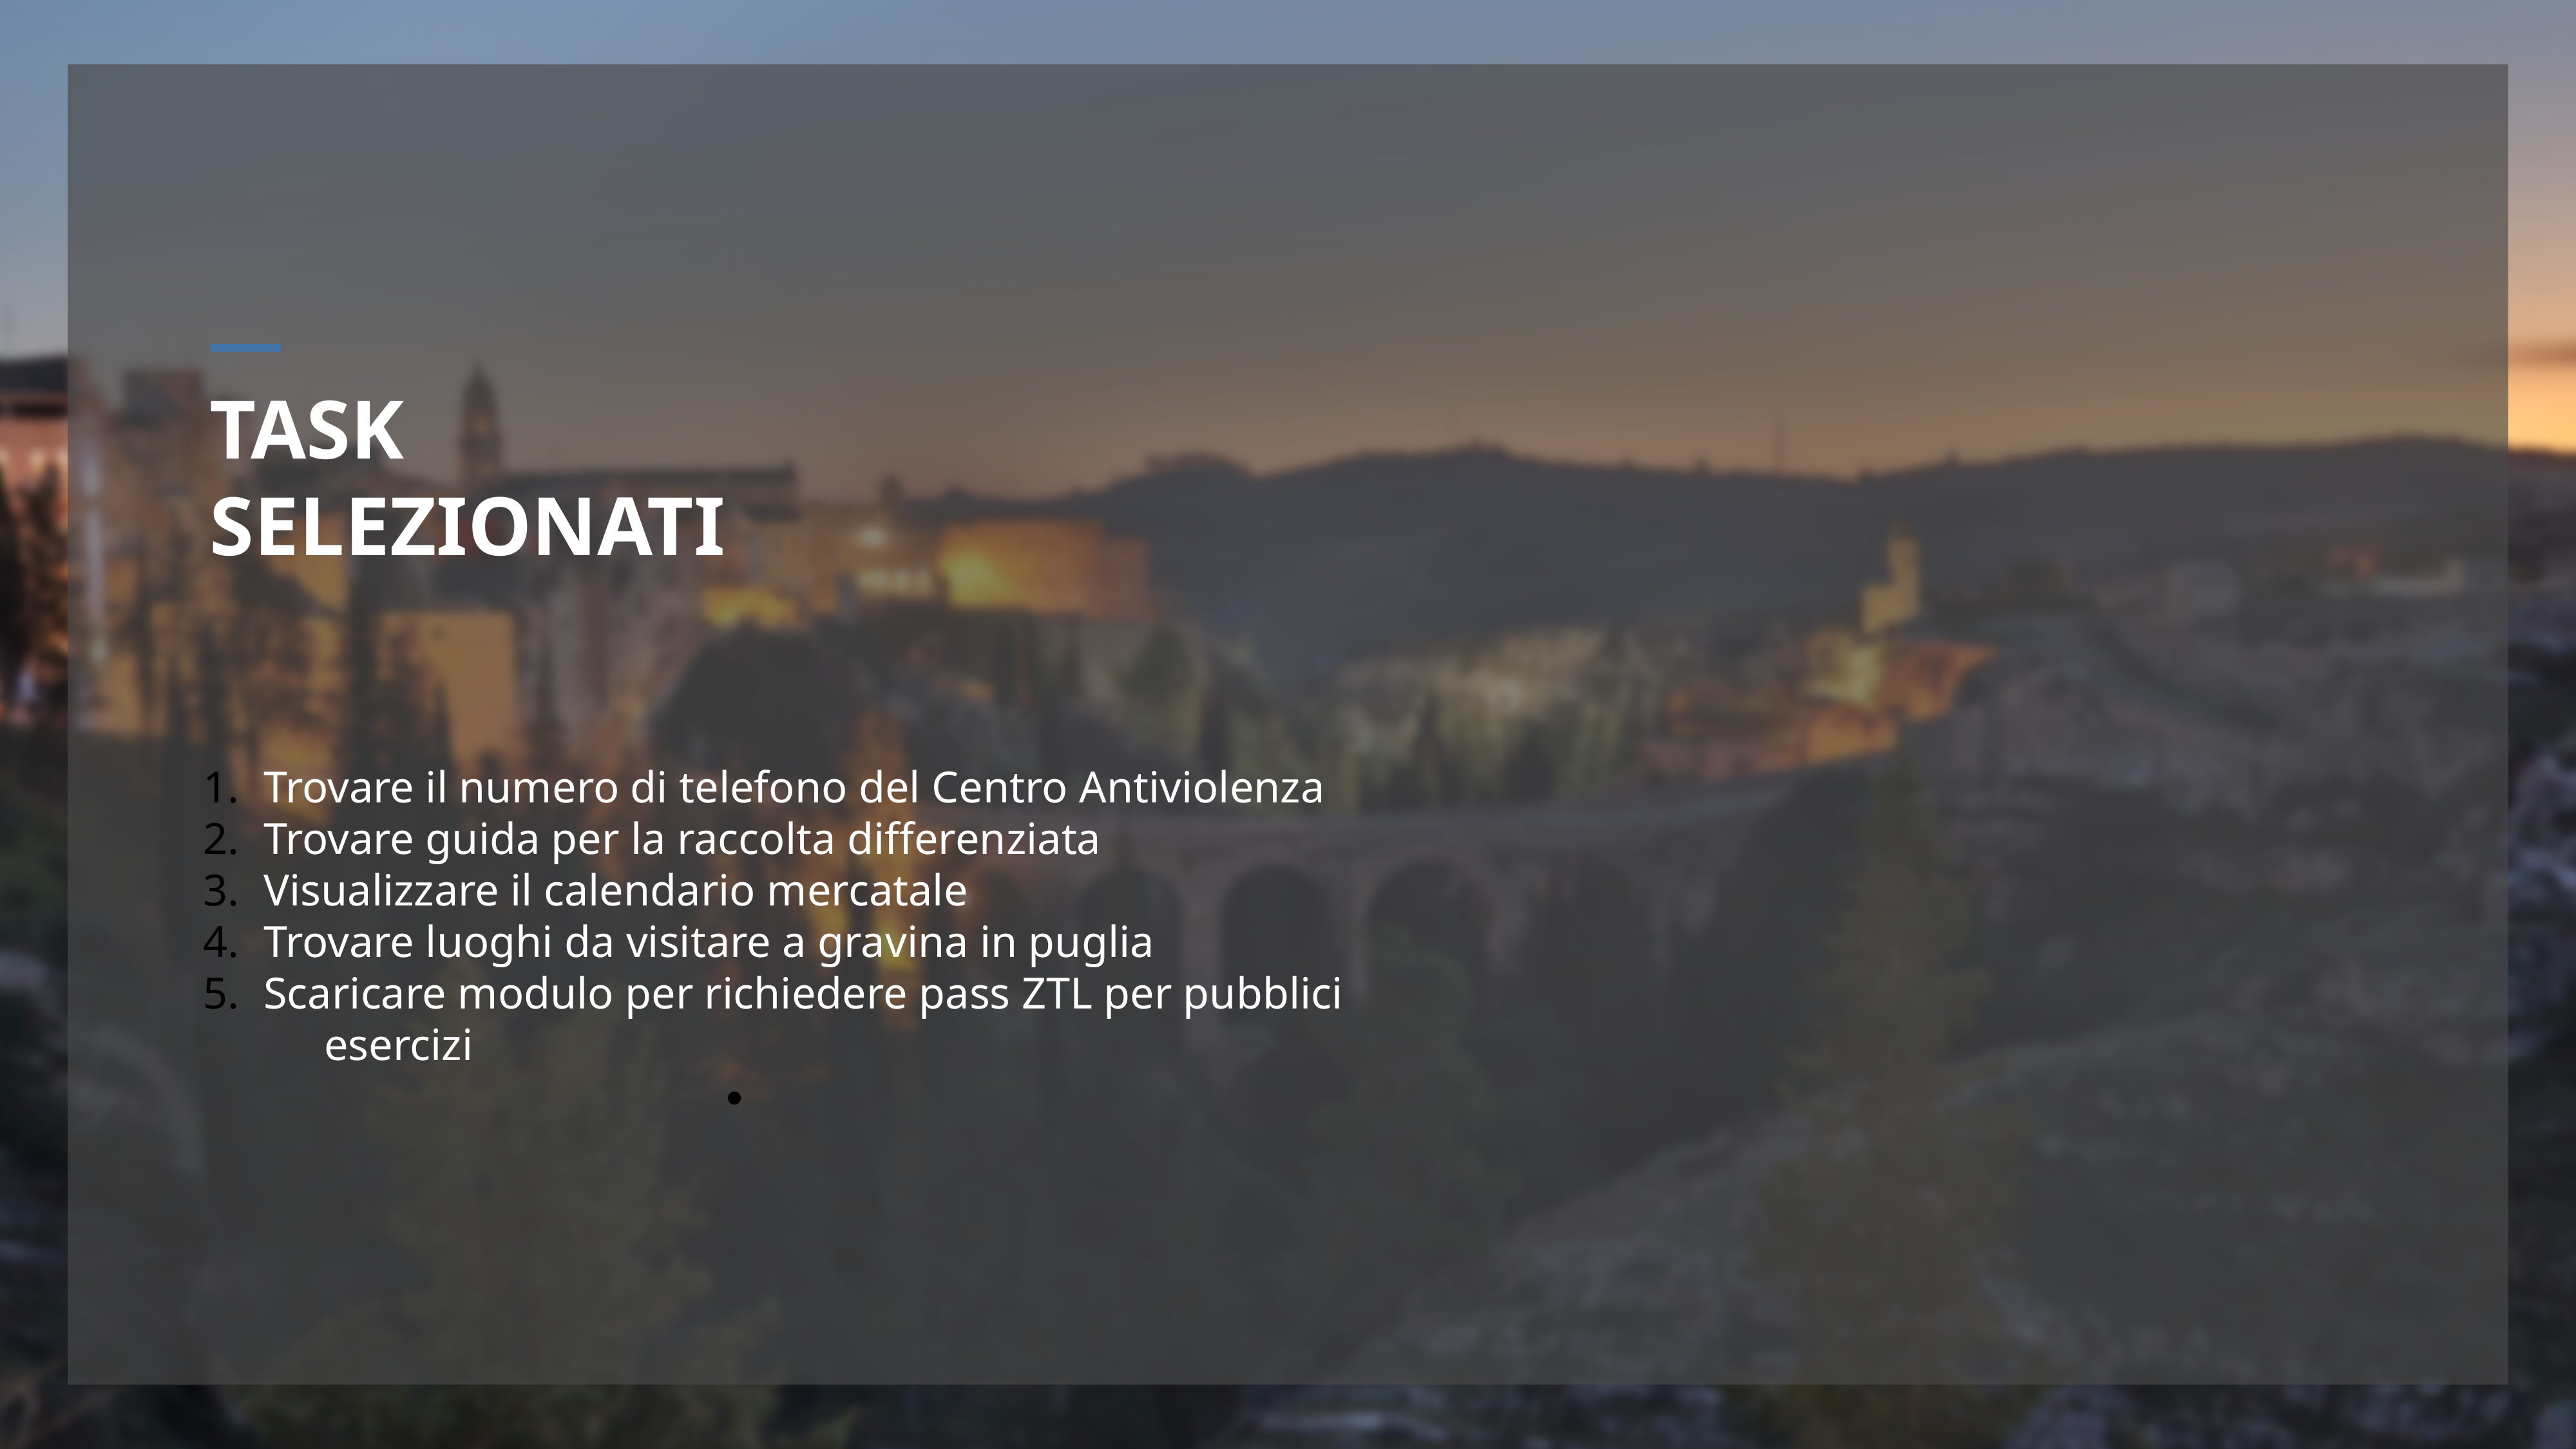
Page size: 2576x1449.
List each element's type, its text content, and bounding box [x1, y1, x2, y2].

picture [0, 0, 2576, 1449]
text_box [68, 64, 2508, 1385]
text_box TASK SELEZIONATI [200, 374, 749, 579]
text_box Trovare il numero di telefono del Centro Antiviolenza Trovare guida per la raccolta differenziata Visualizzare il calendario mercatale Trovare luoghi da visitare a gravina in puglia Scaricare modulo per richiedere pass ZTL per pubblici esercizi [194, 755, 1379, 1132]
